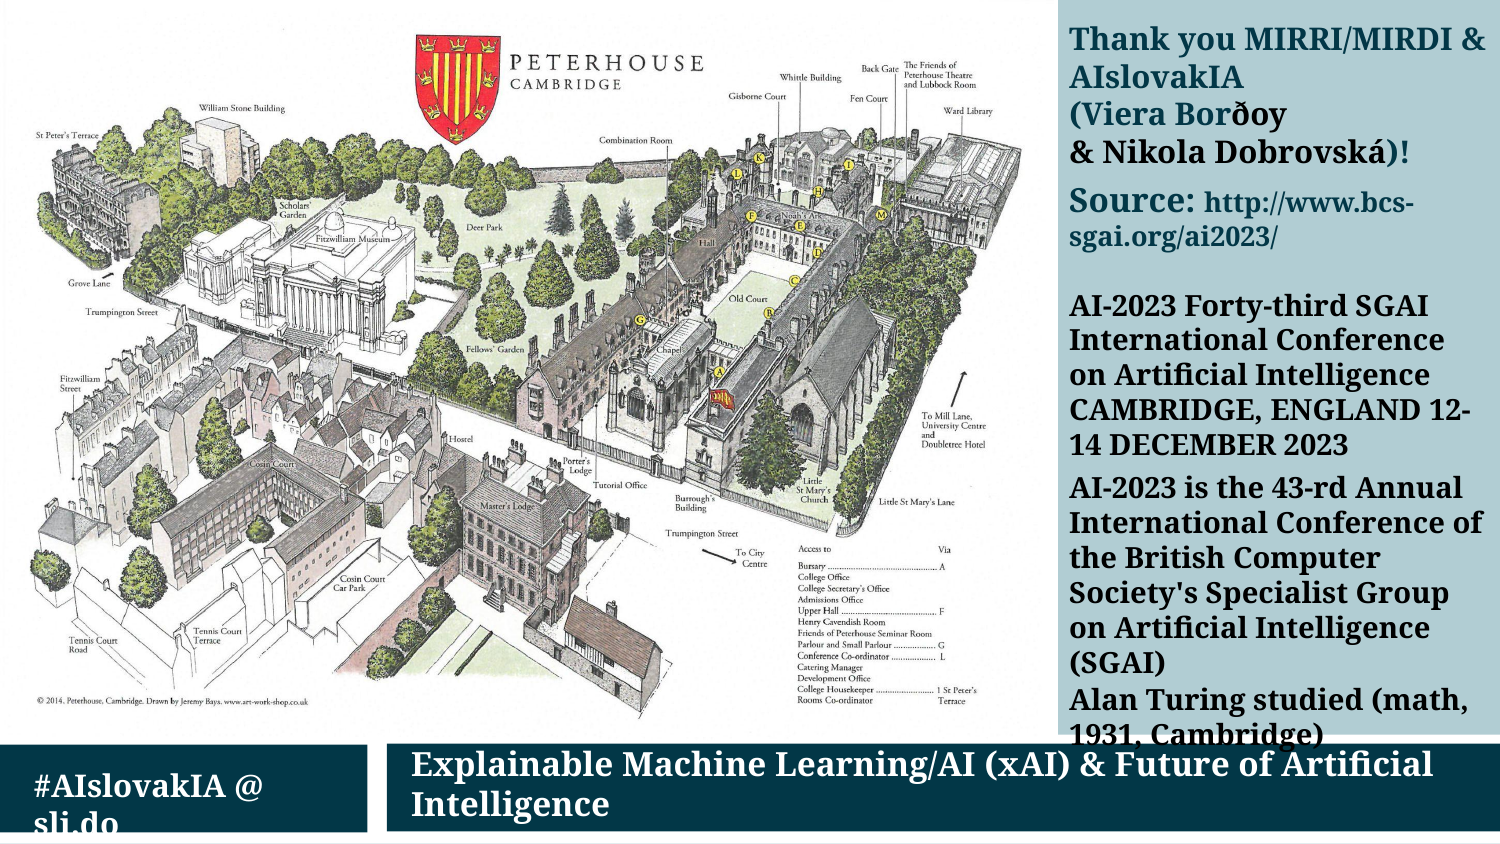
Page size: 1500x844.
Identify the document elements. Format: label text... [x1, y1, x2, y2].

picture [0, 0, 1058, 741]
text_box Explainable Machine Learning/AI (xAI) & Future of Artificial Intelligence [400, 740, 1500, 826]
text_box #AIslovakIA @ sli.do [22, 760, 342, 815]
text_box Thank you MIRRI/MIRDI & AIslovakIA (Viera Borðoy & Nikola Dobrovská)! Source: http://www.bcs-sgai.org/ai2023/ AI-2023 Forty-third SGAI International Conference on Artificial Intelligence CAMBRIDGE, ENGLAND 12-14 DECEMBER 2023 AI-2023 is the 43-rd Annual International Conference of the British Computer Society's Specialist Group on Artificial Intelligence (SGAI) Alan Turing studied (math, 1931, Cambridge) [1058, 13, 1500, 720]
